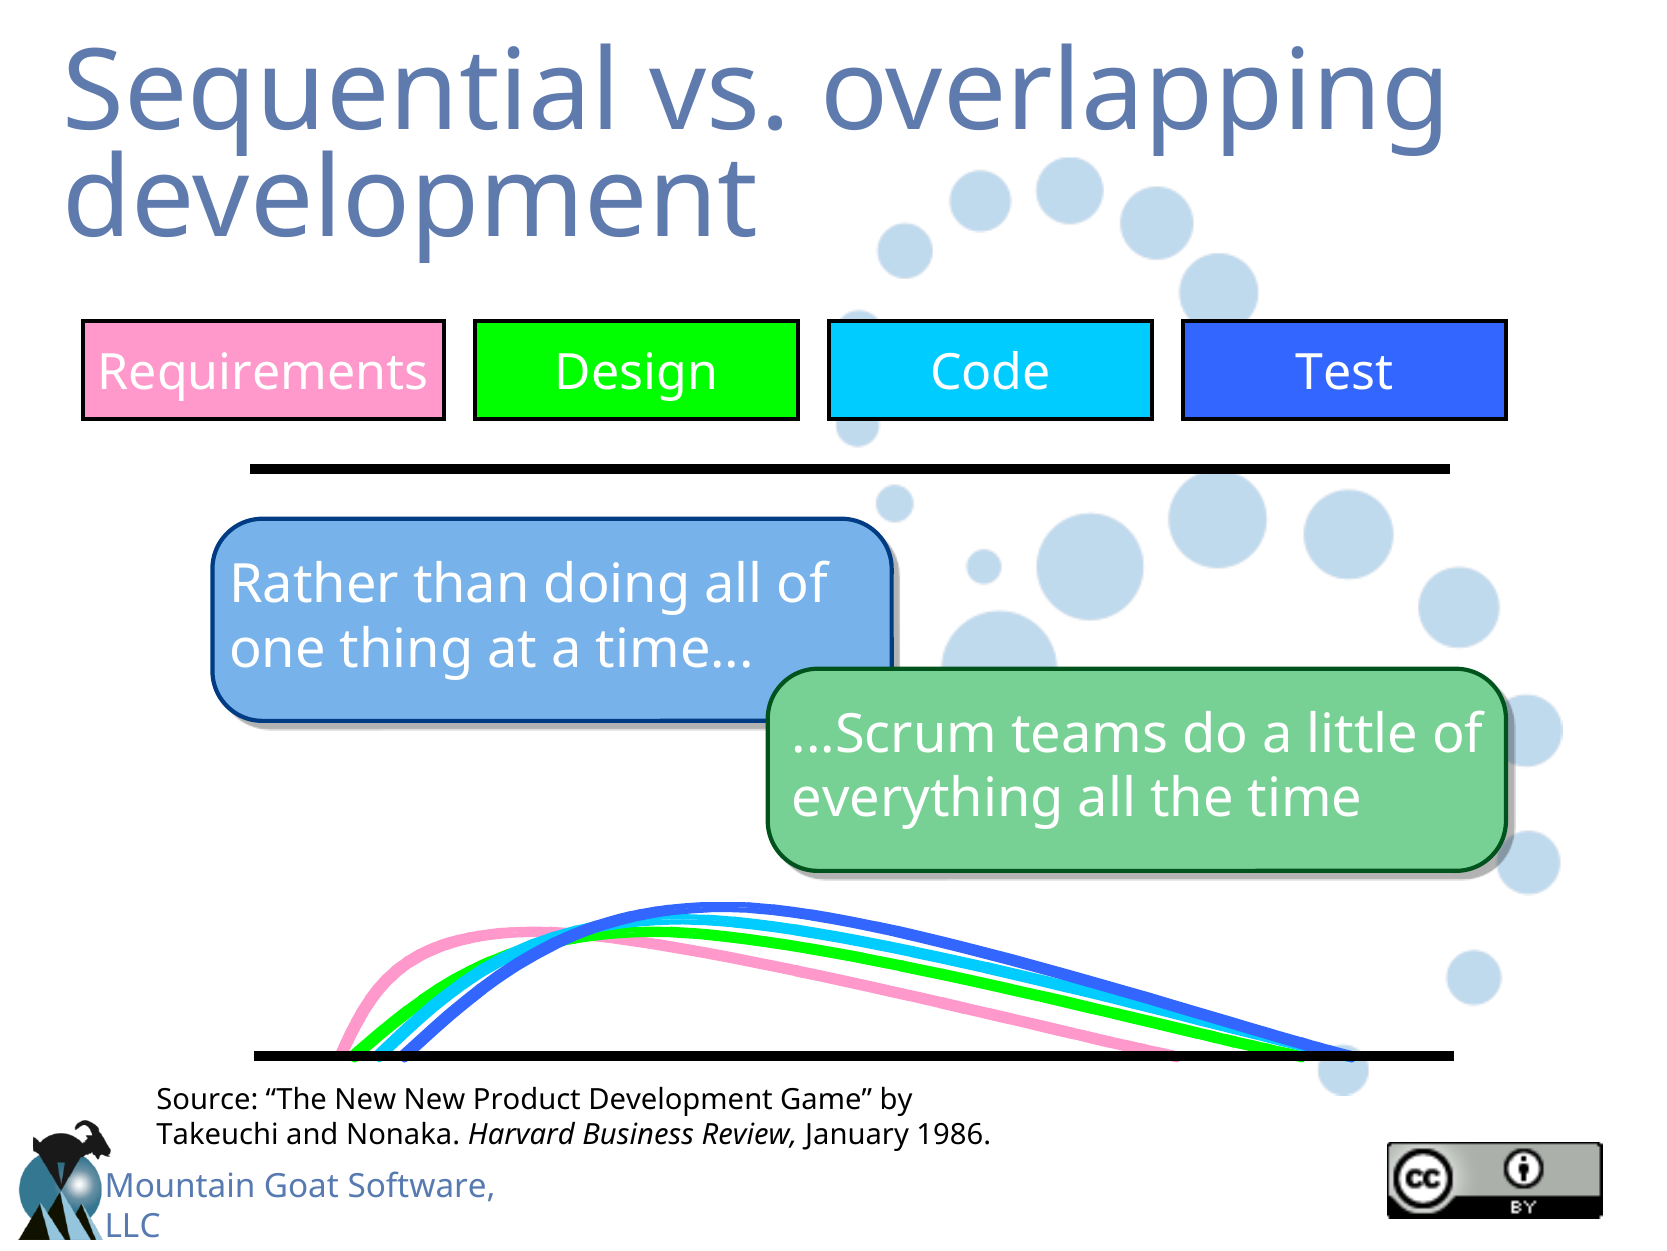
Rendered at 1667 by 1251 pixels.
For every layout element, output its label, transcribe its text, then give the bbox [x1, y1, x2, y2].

text_box Requirements [83, 320, 444, 419]
picture [1387, 1142, 1603, 1219]
text_box Source: “The New New Product Development Game” by Takeuchi and Nonaka. Harvard Business Review, January 1986. [156, 1074, 1034, 1157]
text_box Code [829, 320, 1153, 419]
text_box [222, 518, 882, 539]
text_box [921, 668, 1497, 689]
text_box Rather than doing all of one thing at a time... [220, 539, 921, 703]
text_box Design [474, 320, 798, 419]
text_box Test [1183, 320, 1507, 419]
title Sequential vs. overlapping development [56, 37, 1609, 301]
text_box [212, 542, 220, 698]
picture [18, 1120, 111, 1240]
text_box ...Scrum teams do a little of everything all the time [783, 689, 1513, 913]
picture [335, 301, 1563, 1096]
text_box [224, 703, 783, 857]
